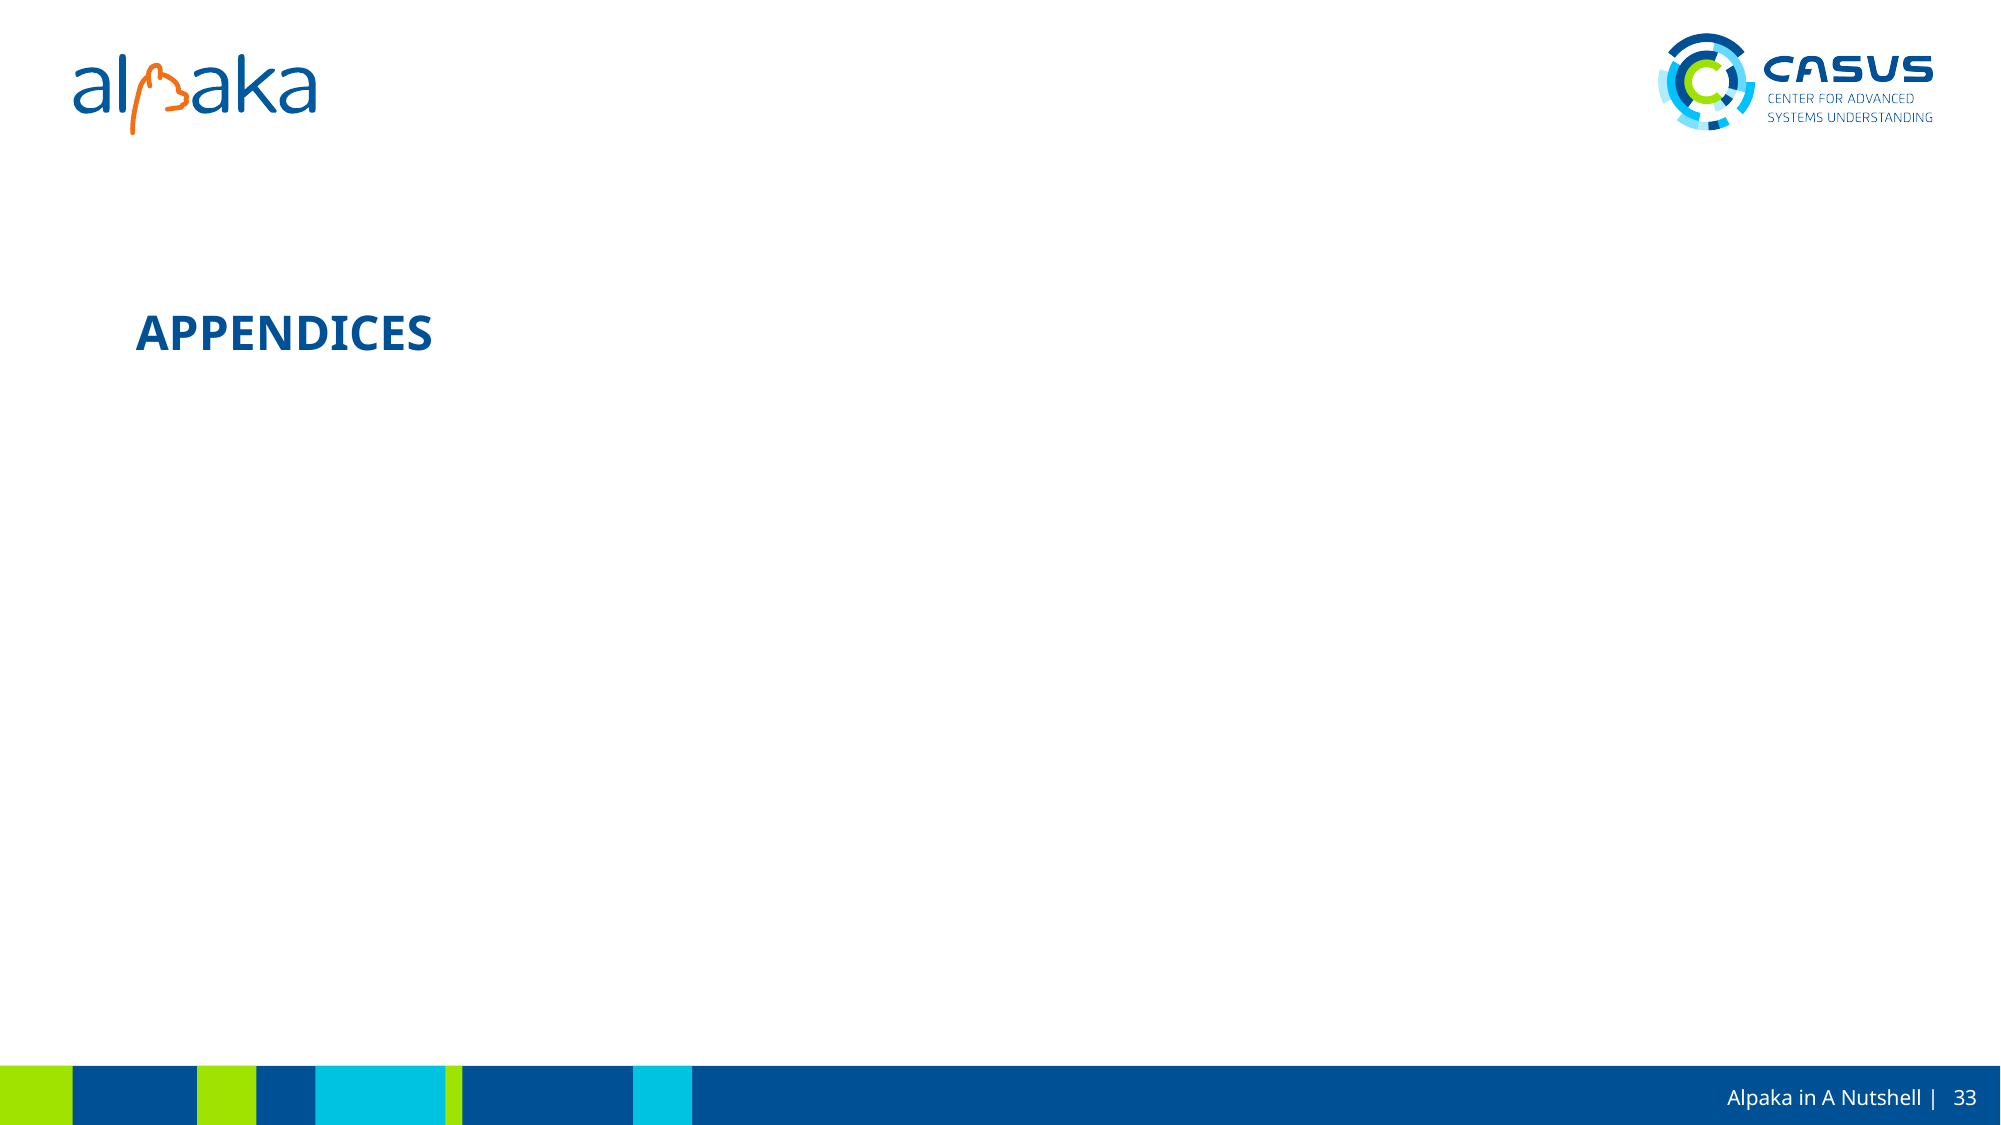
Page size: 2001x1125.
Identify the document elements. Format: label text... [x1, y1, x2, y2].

picture [72, 53, 317, 136]
picture [1658, 33, 1933, 131]
title APPENDICES [135, 298, 1684, 367]
